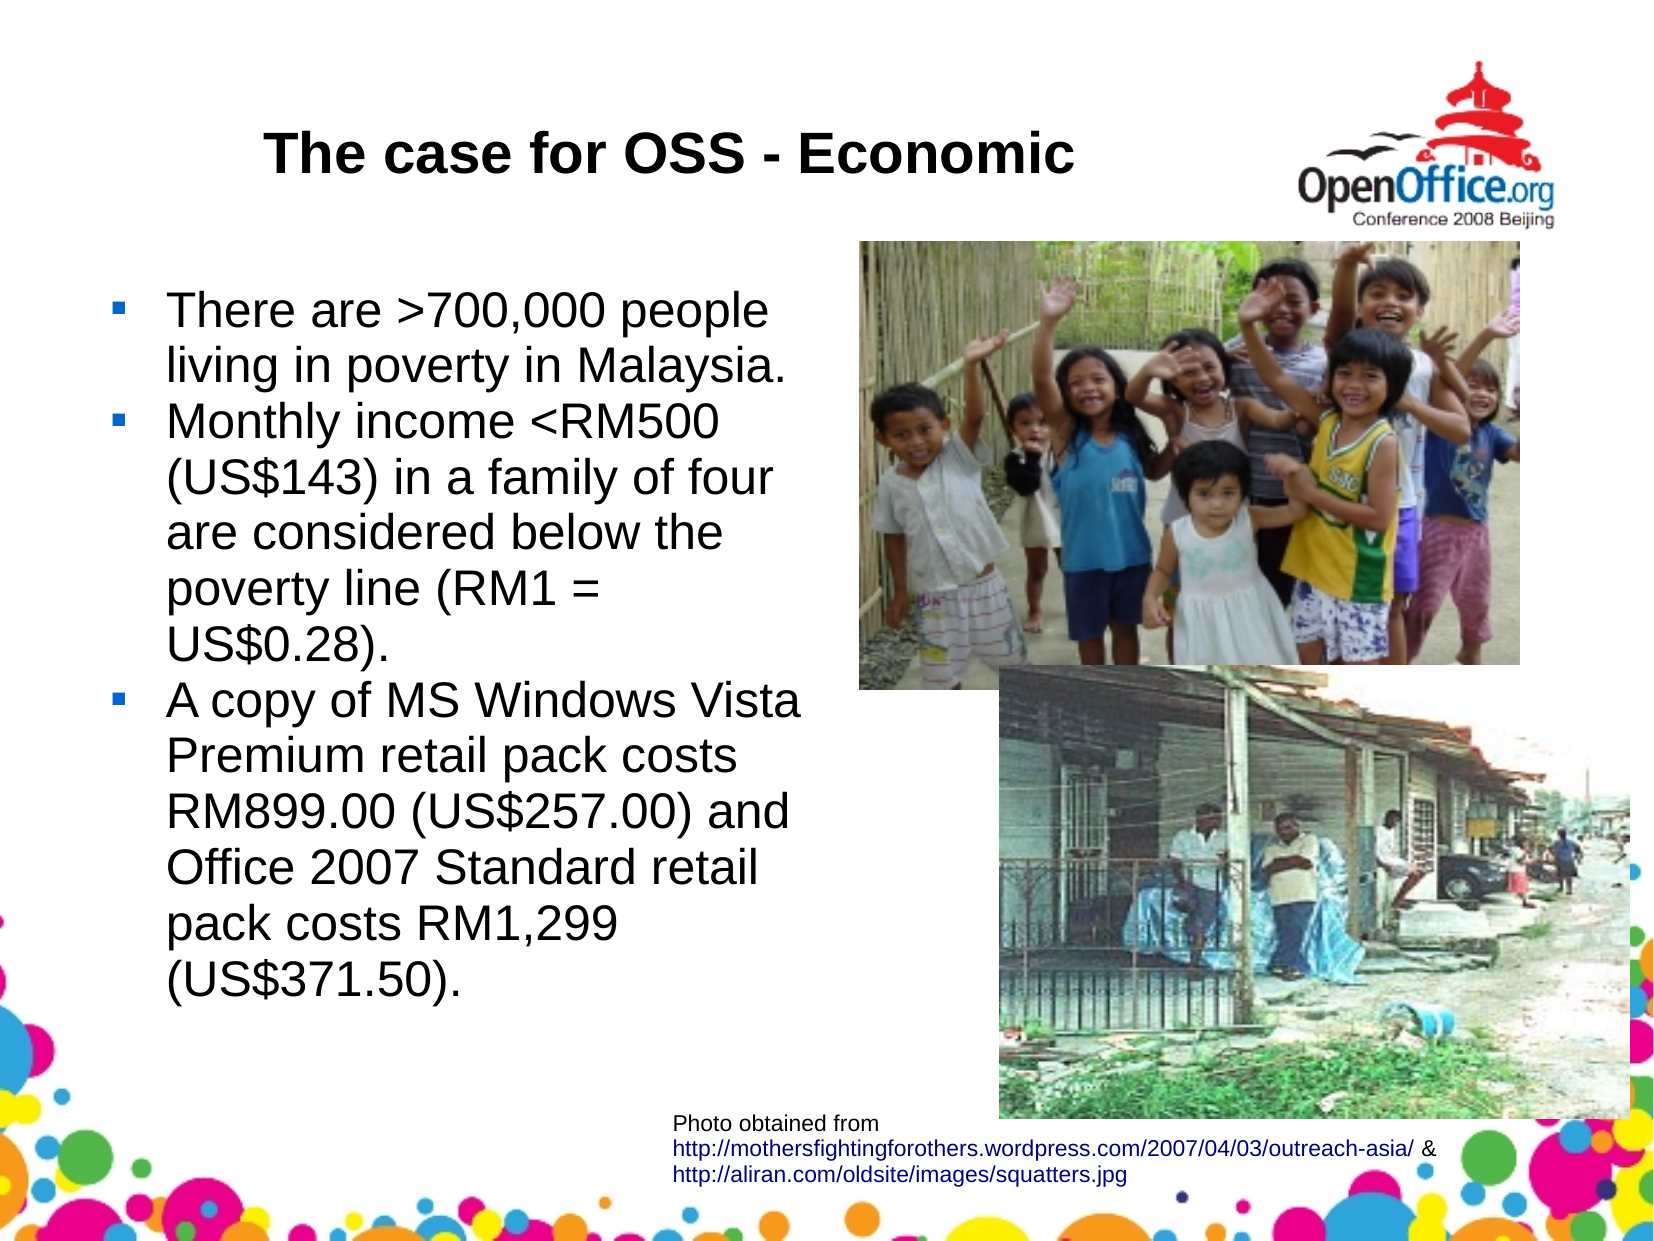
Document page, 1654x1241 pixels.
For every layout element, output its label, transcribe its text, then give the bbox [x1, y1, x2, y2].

text_box There are >700,000 people living in poverty in Malaysia. Monthly income <RM500 (US$143) in a family of four are considered below the poverty line (RM1 = US$0.28). A copy of MS Windows Vista Premium retail pack costs RM899.00 (US$257.00) and Office 2007 Standard retail pack costs RM1,299 (US$371.50). [80, 274, 837, 1014]
text_box Photo obtained from http://mothersfightingforothers.wordpress.com/2007/04/03/outreach-asia/ & http://aliran.com/oldsite/images/squatters.jpg [657, 1103, 1456, 1195]
picture [0, 51, 1654, 1241]
title The case for OSS - Economic [82, 56, 1258, 250]
